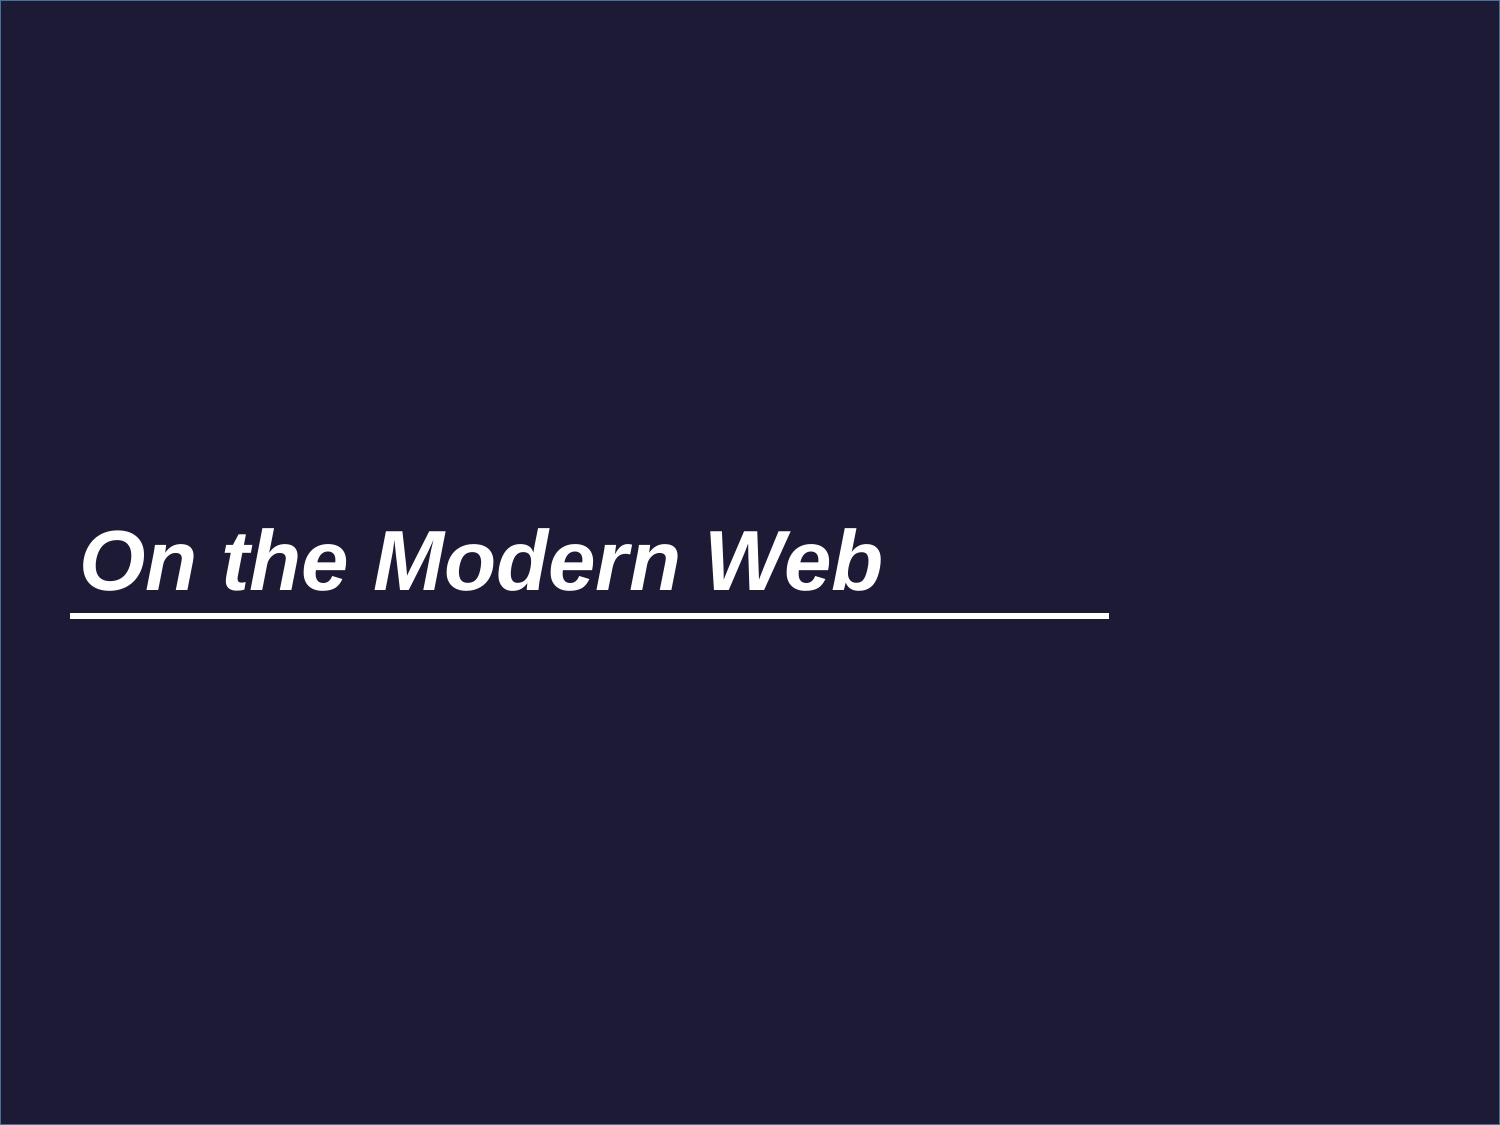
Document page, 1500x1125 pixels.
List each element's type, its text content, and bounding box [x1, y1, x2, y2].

title On the Modern Web [64, 484, 1415, 628]
